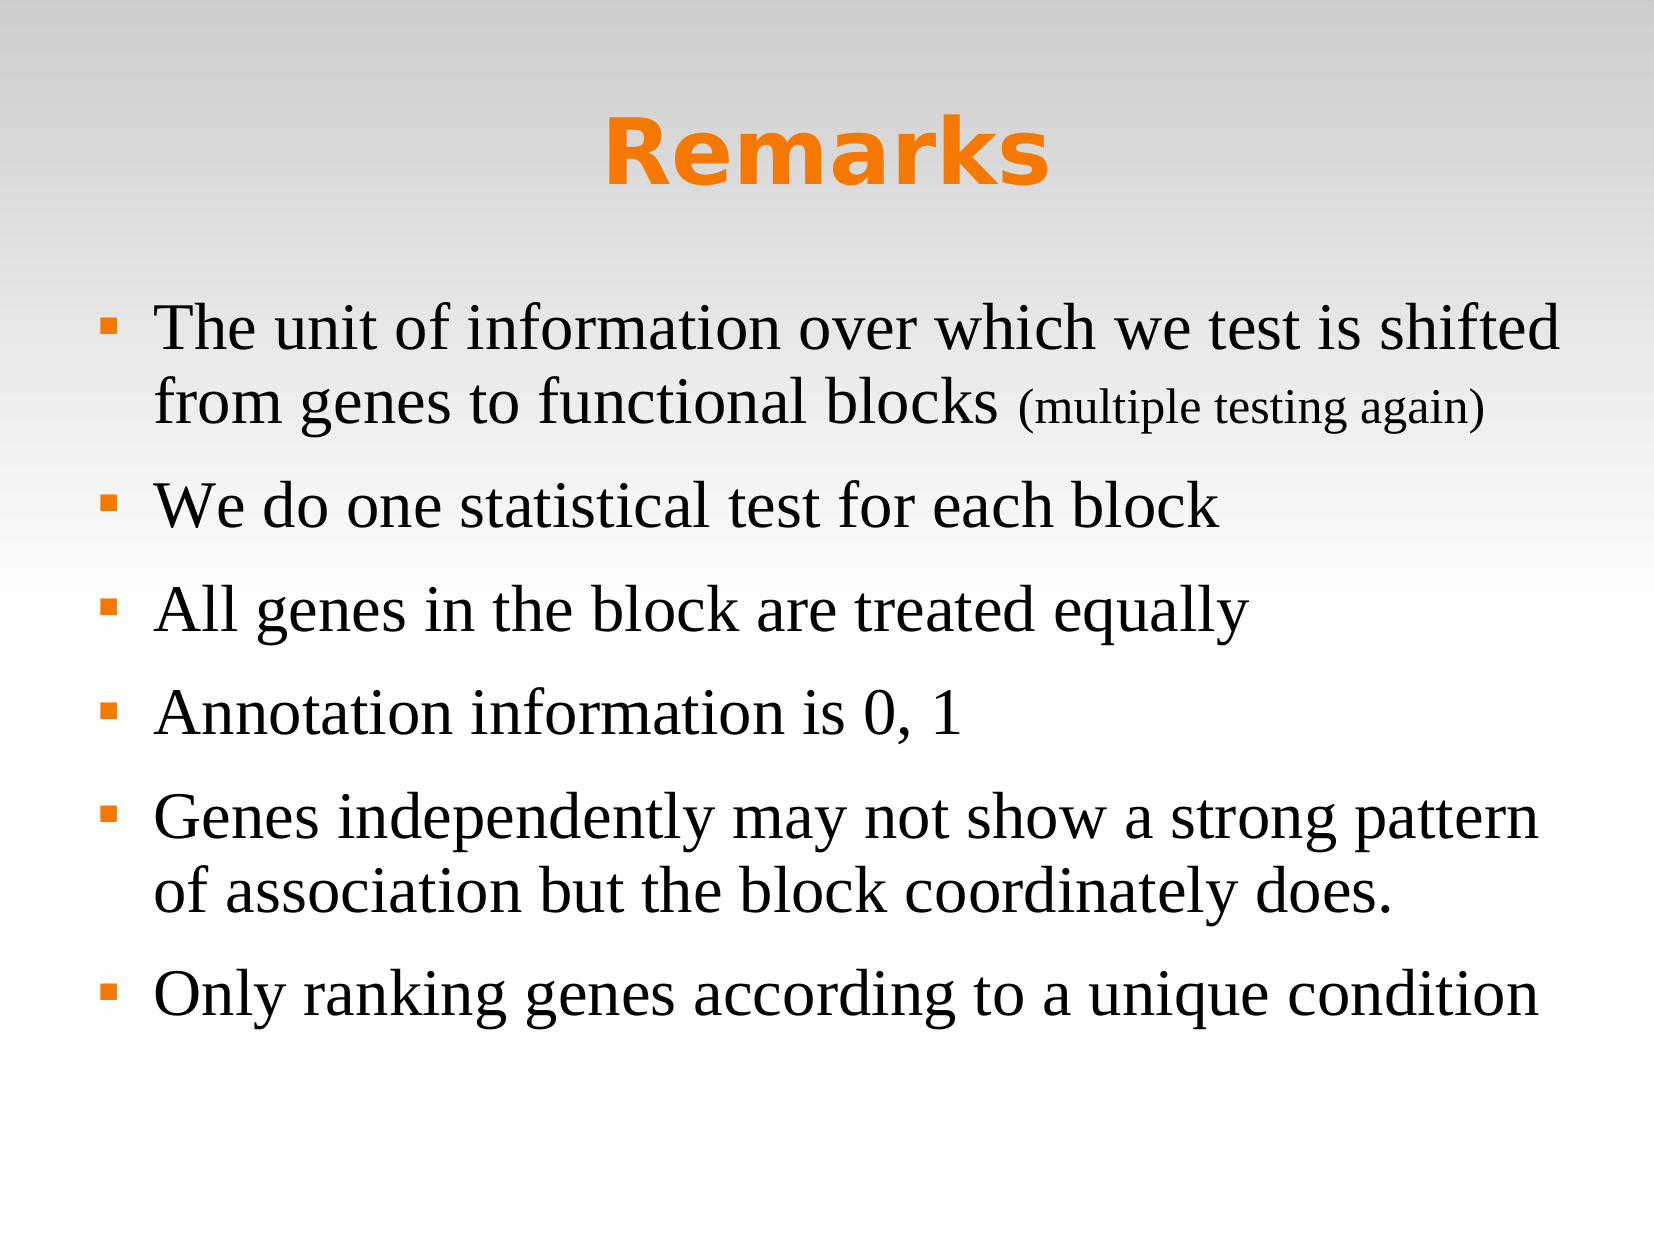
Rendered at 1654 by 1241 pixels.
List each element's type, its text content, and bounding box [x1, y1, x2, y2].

title Remarks [82, 49, 1571, 257]
list The unit of information over which we test is shifted from genes to functional blocks (multiple testing again) We do one statistical test for each block All genes in the block are treated equally Annotation information is 0, 1 Genes independently may not show a strong pattern of association but the block coordinately does. Only ranking genes according to a unique condition [82, 290, 1571, 1094]
